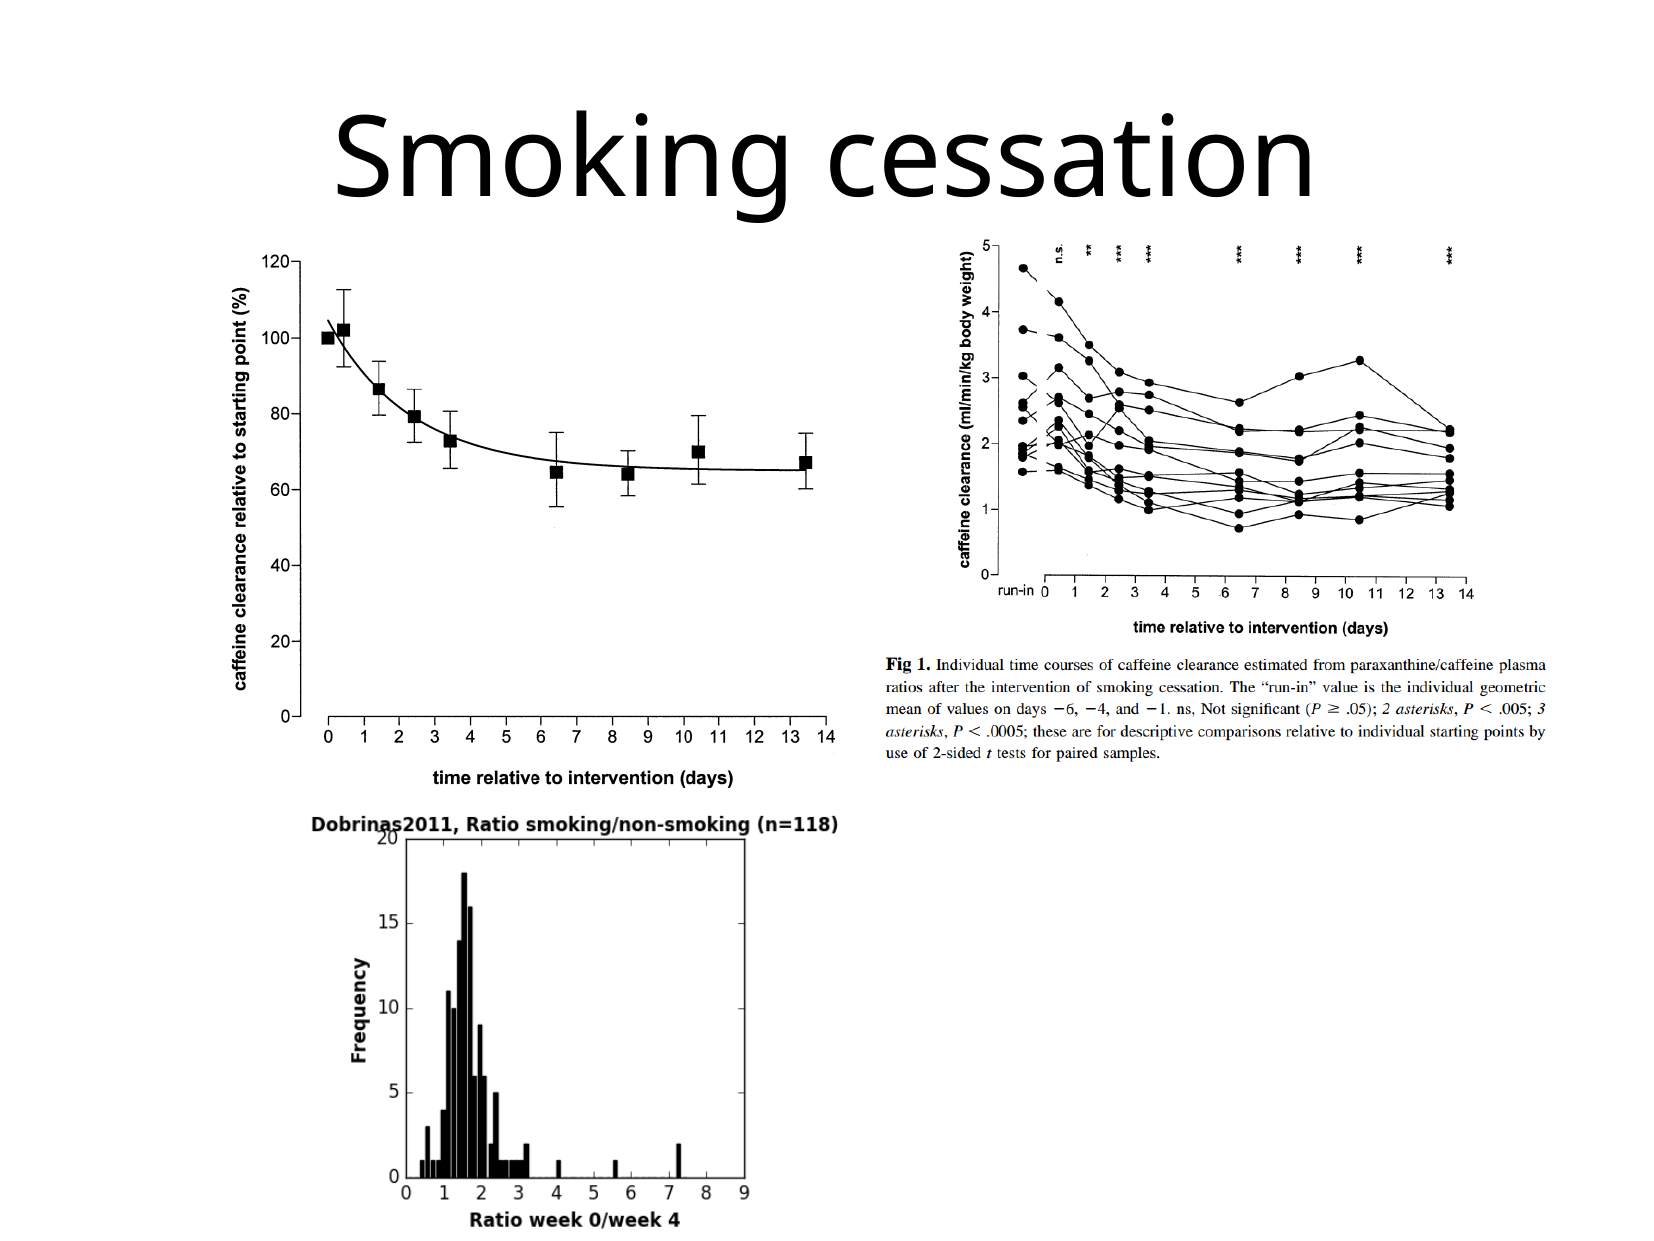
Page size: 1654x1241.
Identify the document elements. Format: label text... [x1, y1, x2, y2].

picture [225, 254, 841, 796]
picture [300, 805, 849, 1241]
title Smoking cessation [82, 49, 1571, 257]
picture [885, 239, 1546, 762]
